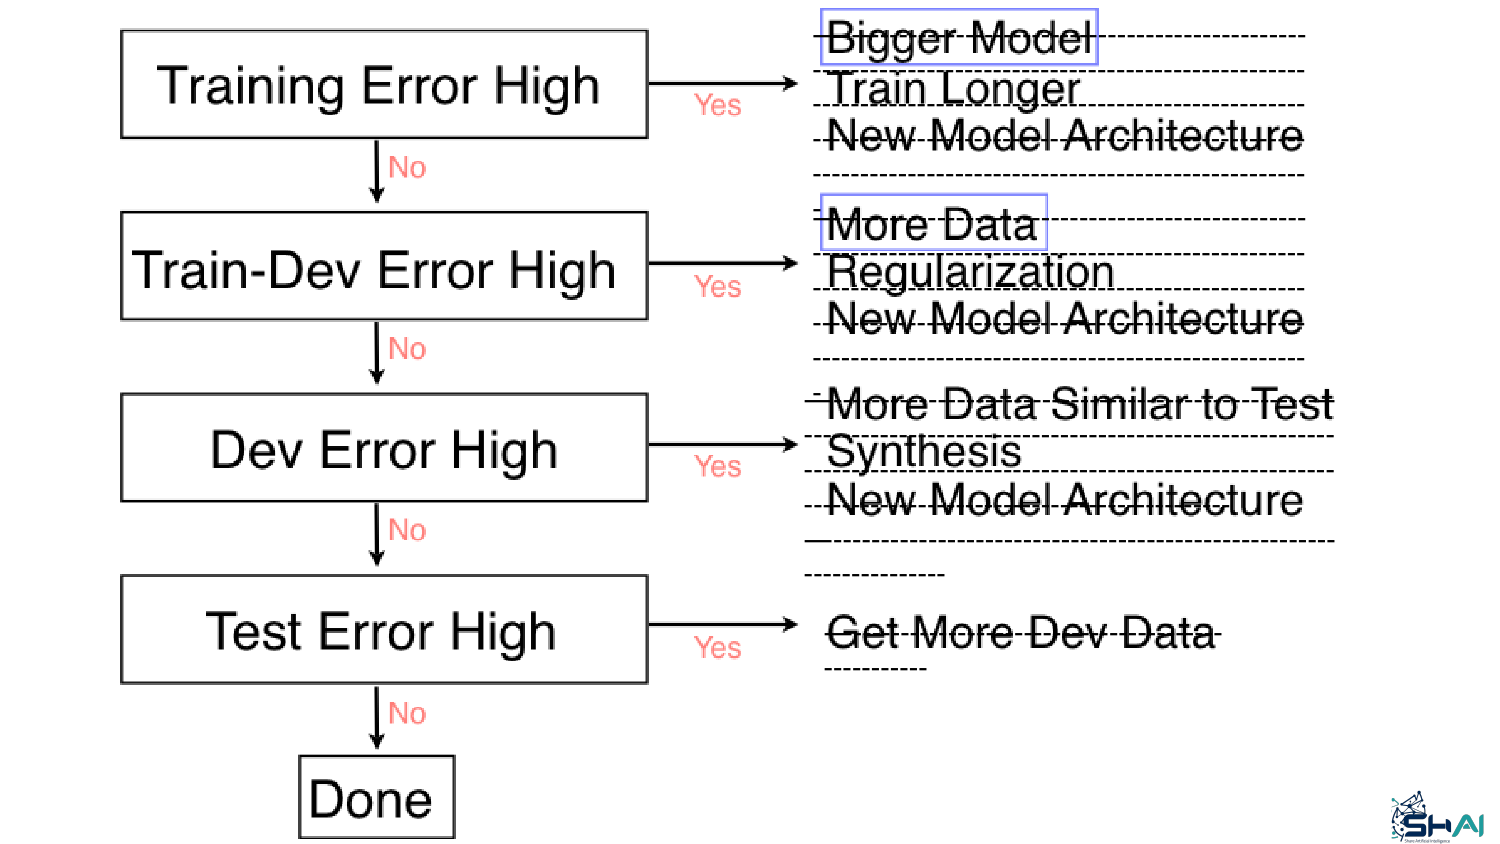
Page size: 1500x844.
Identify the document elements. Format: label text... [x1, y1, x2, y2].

picture [108, 0, 1500, 844]
text_box —------------------------------------------------------------------------------------------------------------------------------------------------------------------------------------------------------------------------------------------------------------------ [797, 183, 1324, 365]
text_box —------------------------------------------------------------------------------------------------------------------------------------------------------------------------------------------------------------------------------------------------------------------ [797, 0, 1324, 183]
text_box —-------------------------------------------------- [808, 598, 1239, 699]
text_box —------------------------------------------------------------------------------------------------------------------------------------------------------------------------------------------------------------------ —-------------------------------------------------------------------- [788, 365, 1358, 605]
